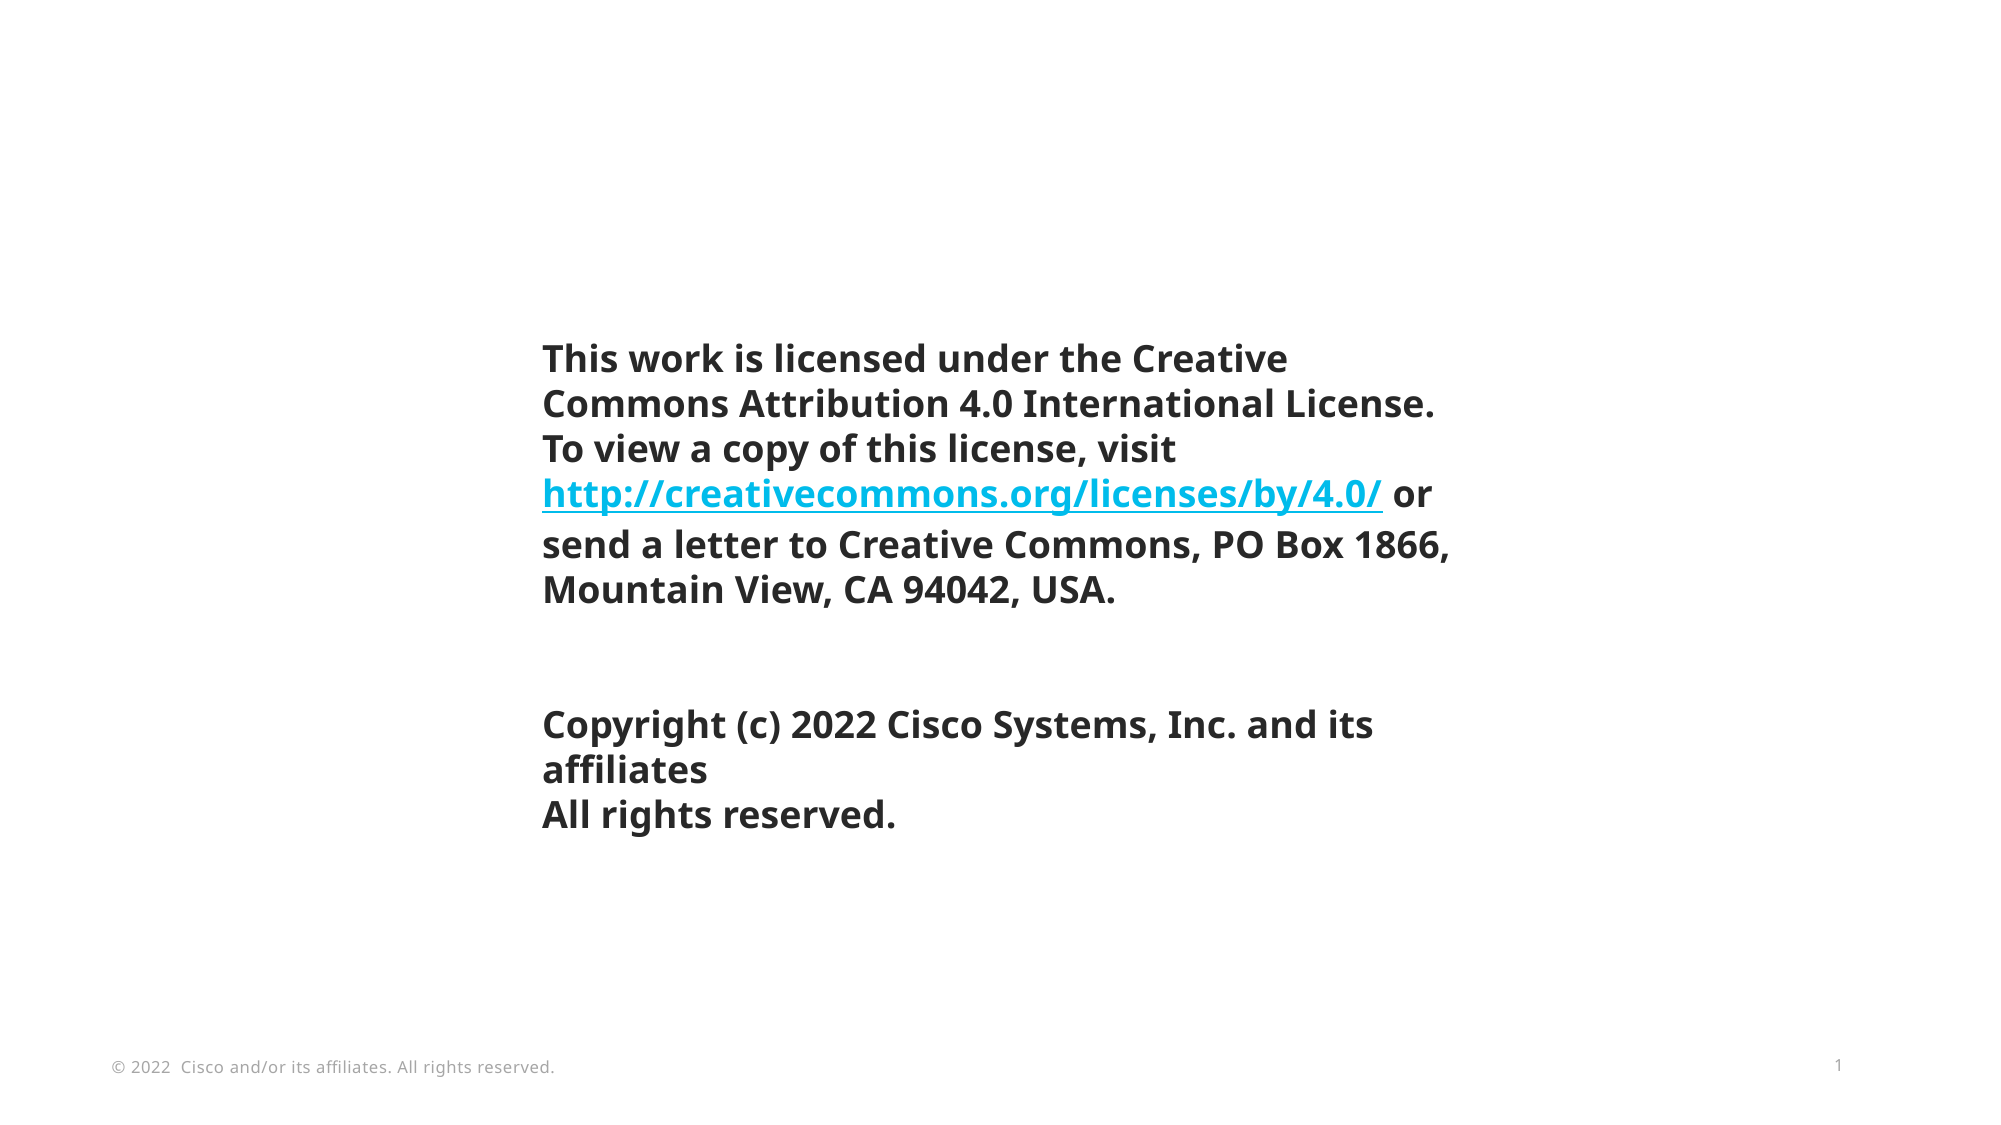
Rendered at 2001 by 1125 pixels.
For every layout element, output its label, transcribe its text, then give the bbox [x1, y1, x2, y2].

text_box This work is licensed under the Creative Commons Attribution 4.0 International License. To view a copy of this license, visit http://creativecommons.org/licenses/by/4.0/ or send a letter to Creative Commons, PO Box 1866, Mountain View, CA 94042, USA. Copyright (c) 2022 Cisco Systems, Inc. and its affiliates All rights reserved. [527, 327, 1473, 844]
